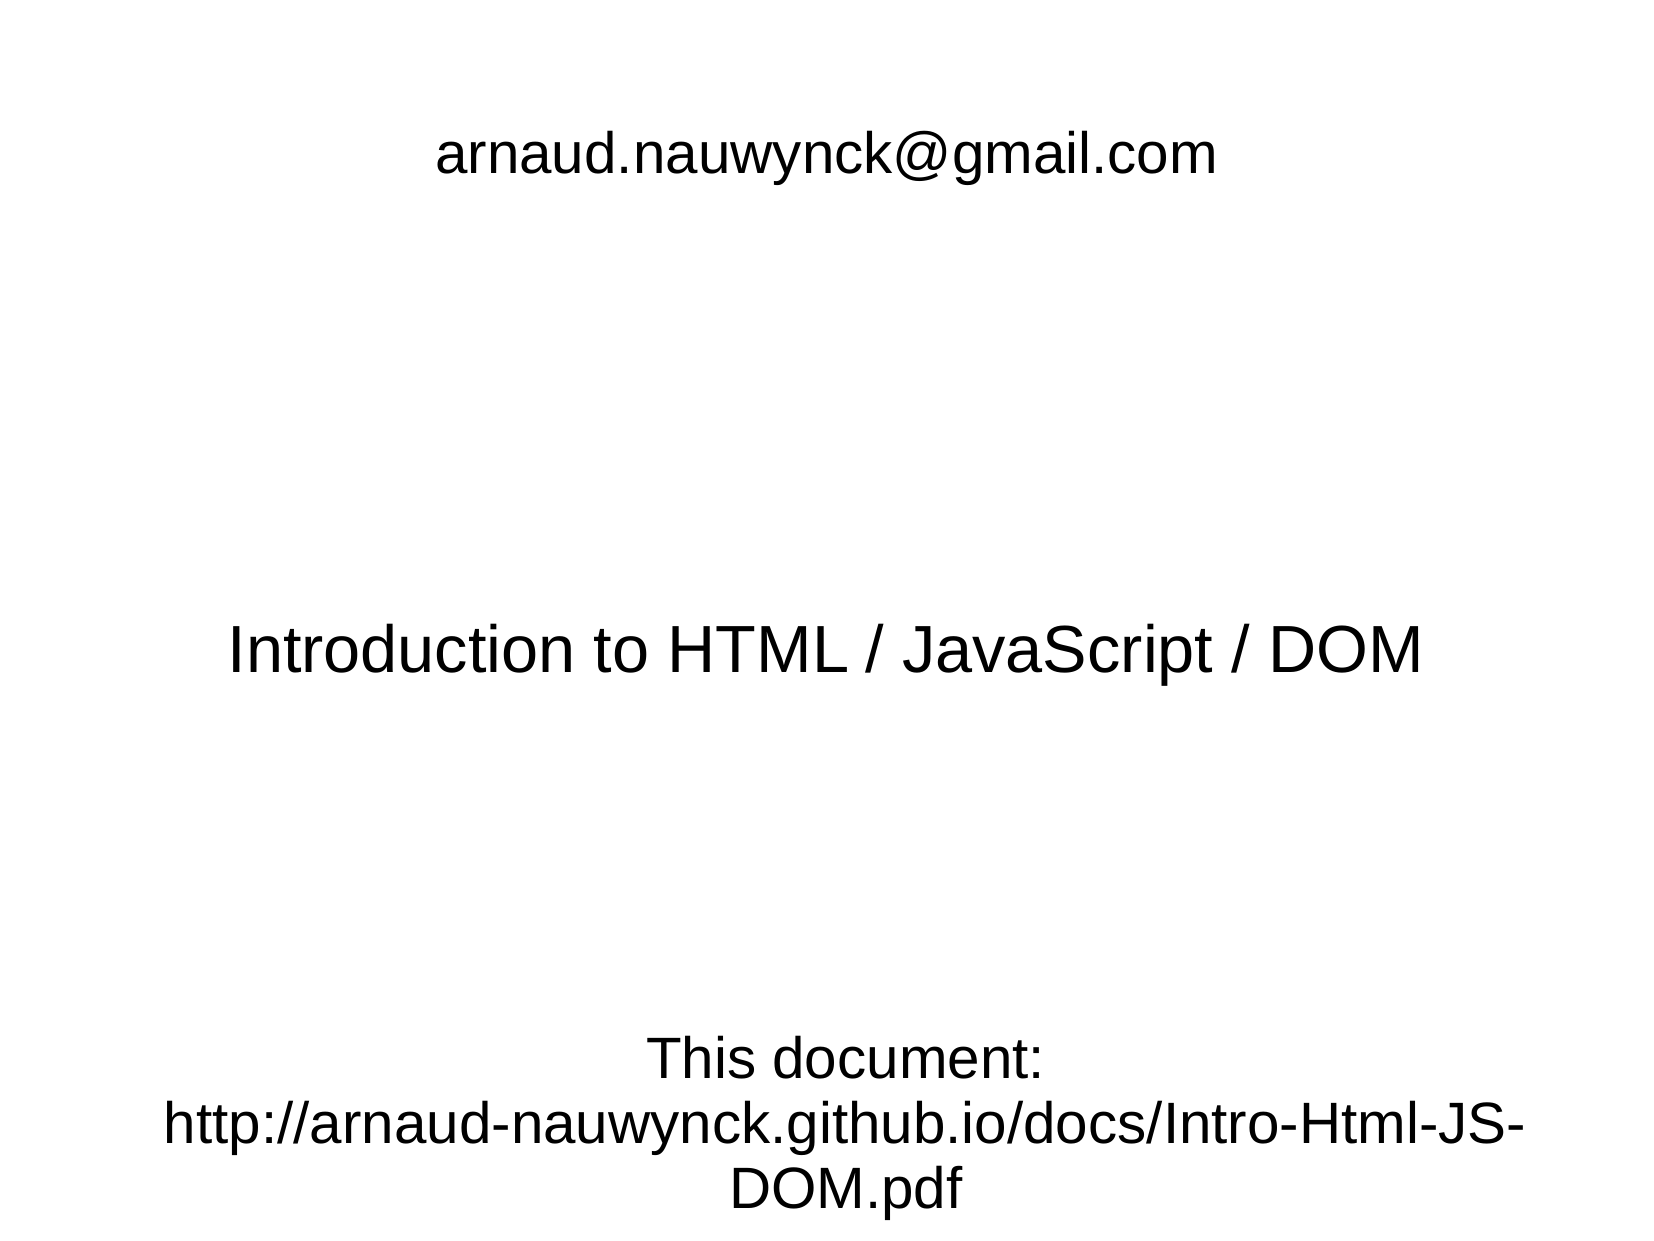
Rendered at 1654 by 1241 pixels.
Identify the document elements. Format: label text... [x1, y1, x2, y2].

title arnaud.nauwynck@gmail.com [82, 49, 1571, 257]
subtitle Introduction to HTML / JavaScript / DOM [82, 290, 1571, 1010]
title This document: http://arnaud-nauwynck.github.io/docs/Intro-Html-JS-DOM.pdf [101, 1020, 1591, 1228]
